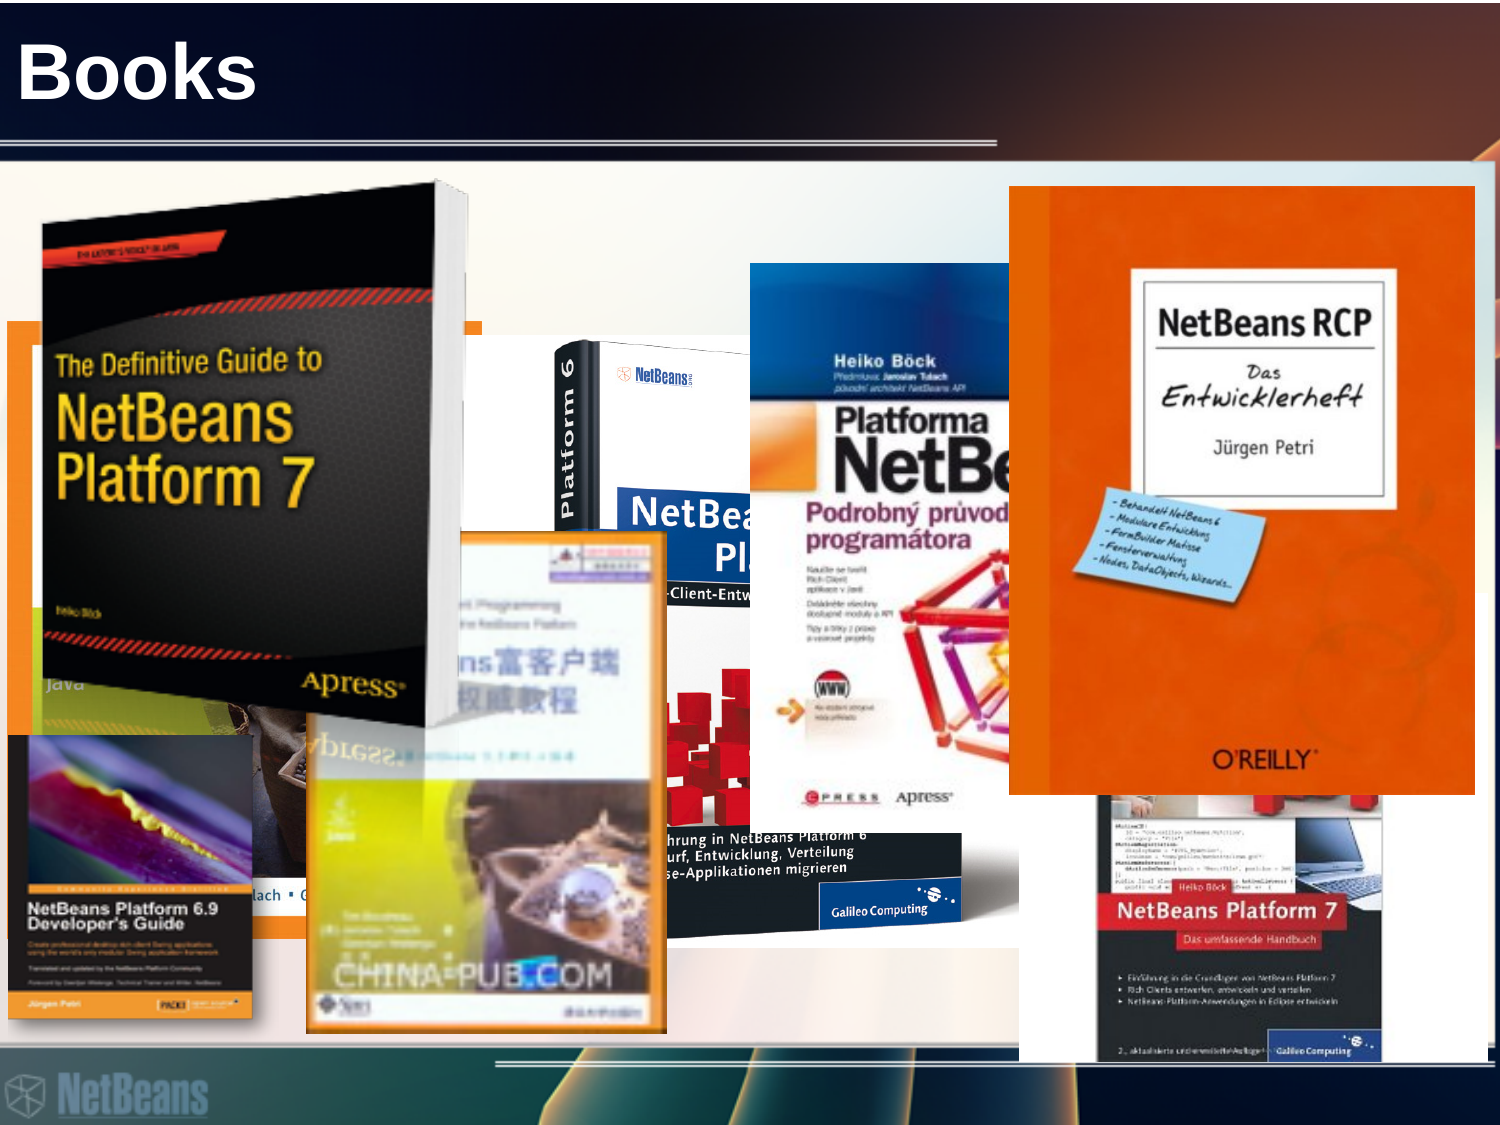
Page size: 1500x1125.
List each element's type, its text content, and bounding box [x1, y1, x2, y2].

title Books [16, 40, 1378, 145]
picture [0, 3, 1500, 1125]
